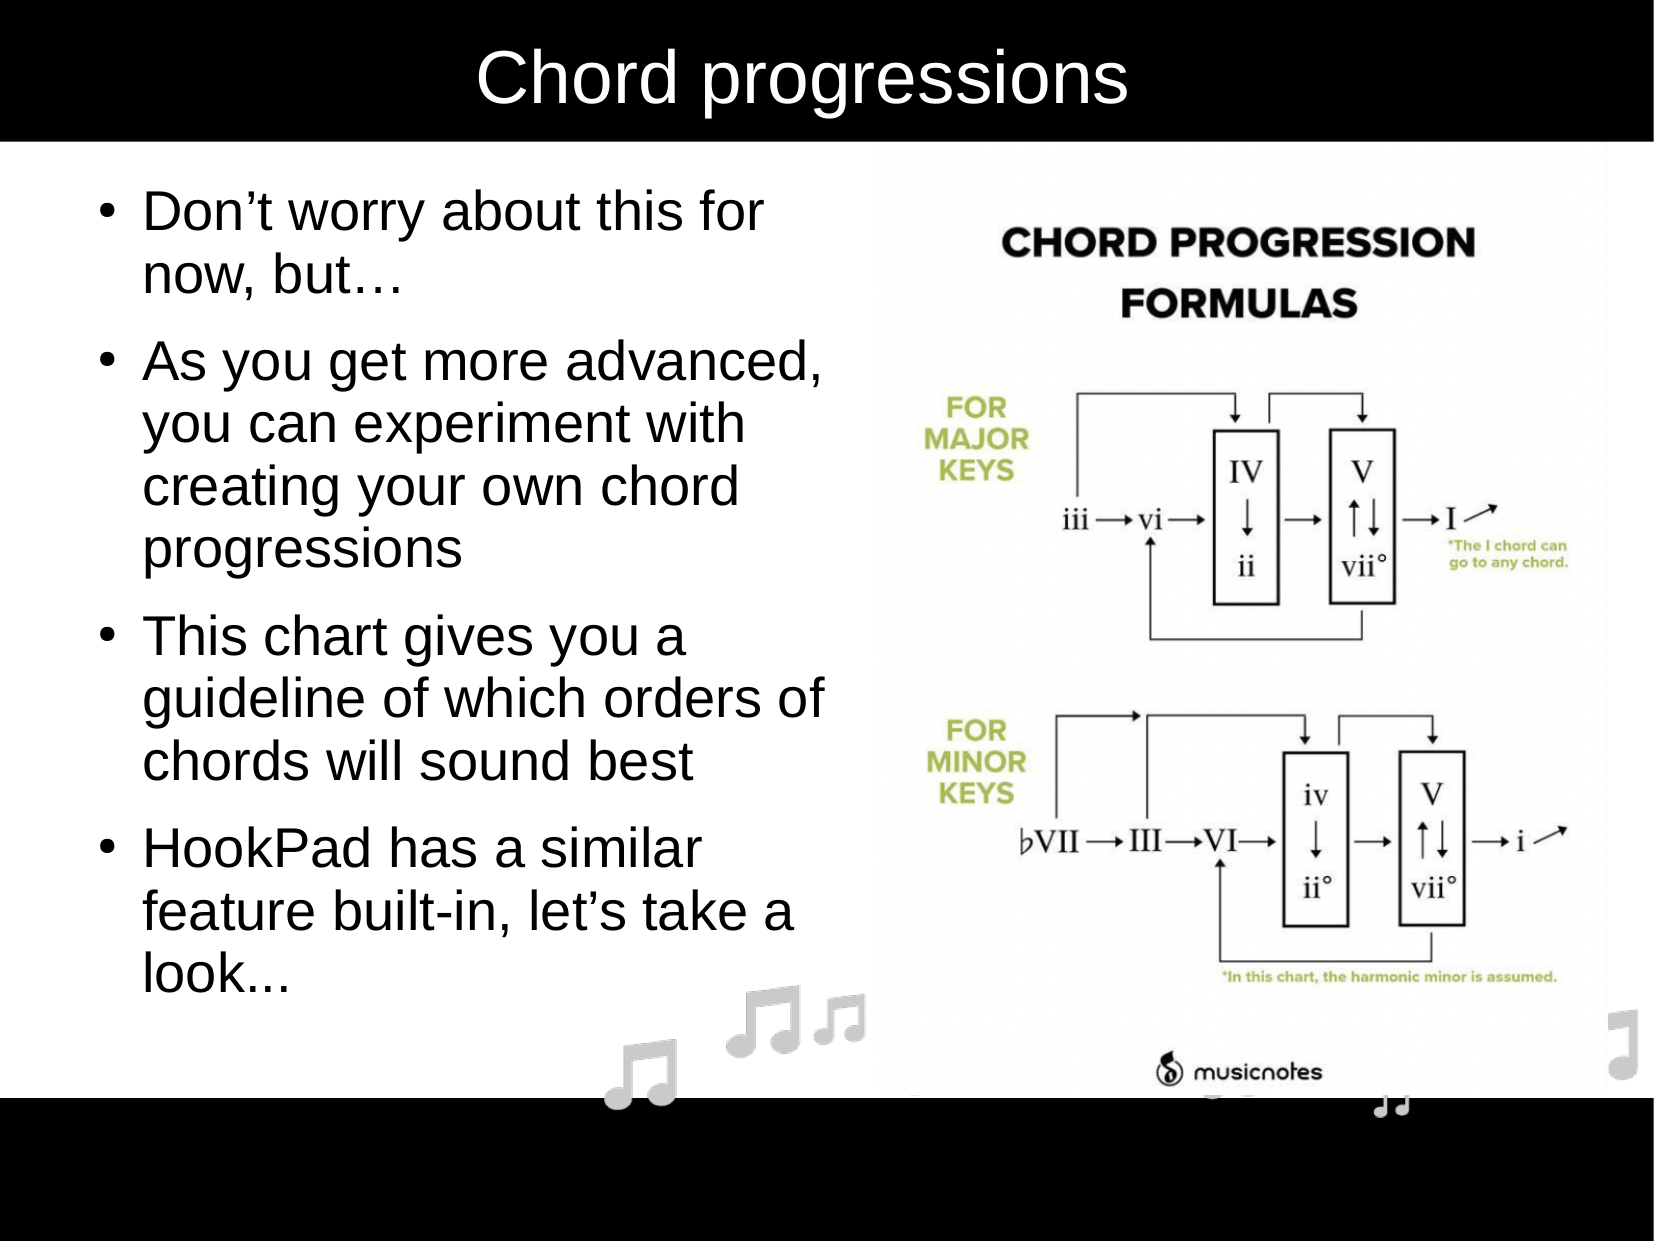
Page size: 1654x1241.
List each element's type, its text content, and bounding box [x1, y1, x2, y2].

list Don’t worry about this for now, but… As you get more advanced, you can experiment with creating your own chord progressions This chart gives you a guideline of which orders of chords will sound best HookPad has a similar feature built-in, let’s take a look... [82, 180, 870, 1010]
title Chord progressions [59, 8, 1548, 148]
picture [870, 142, 1608, 1096]
